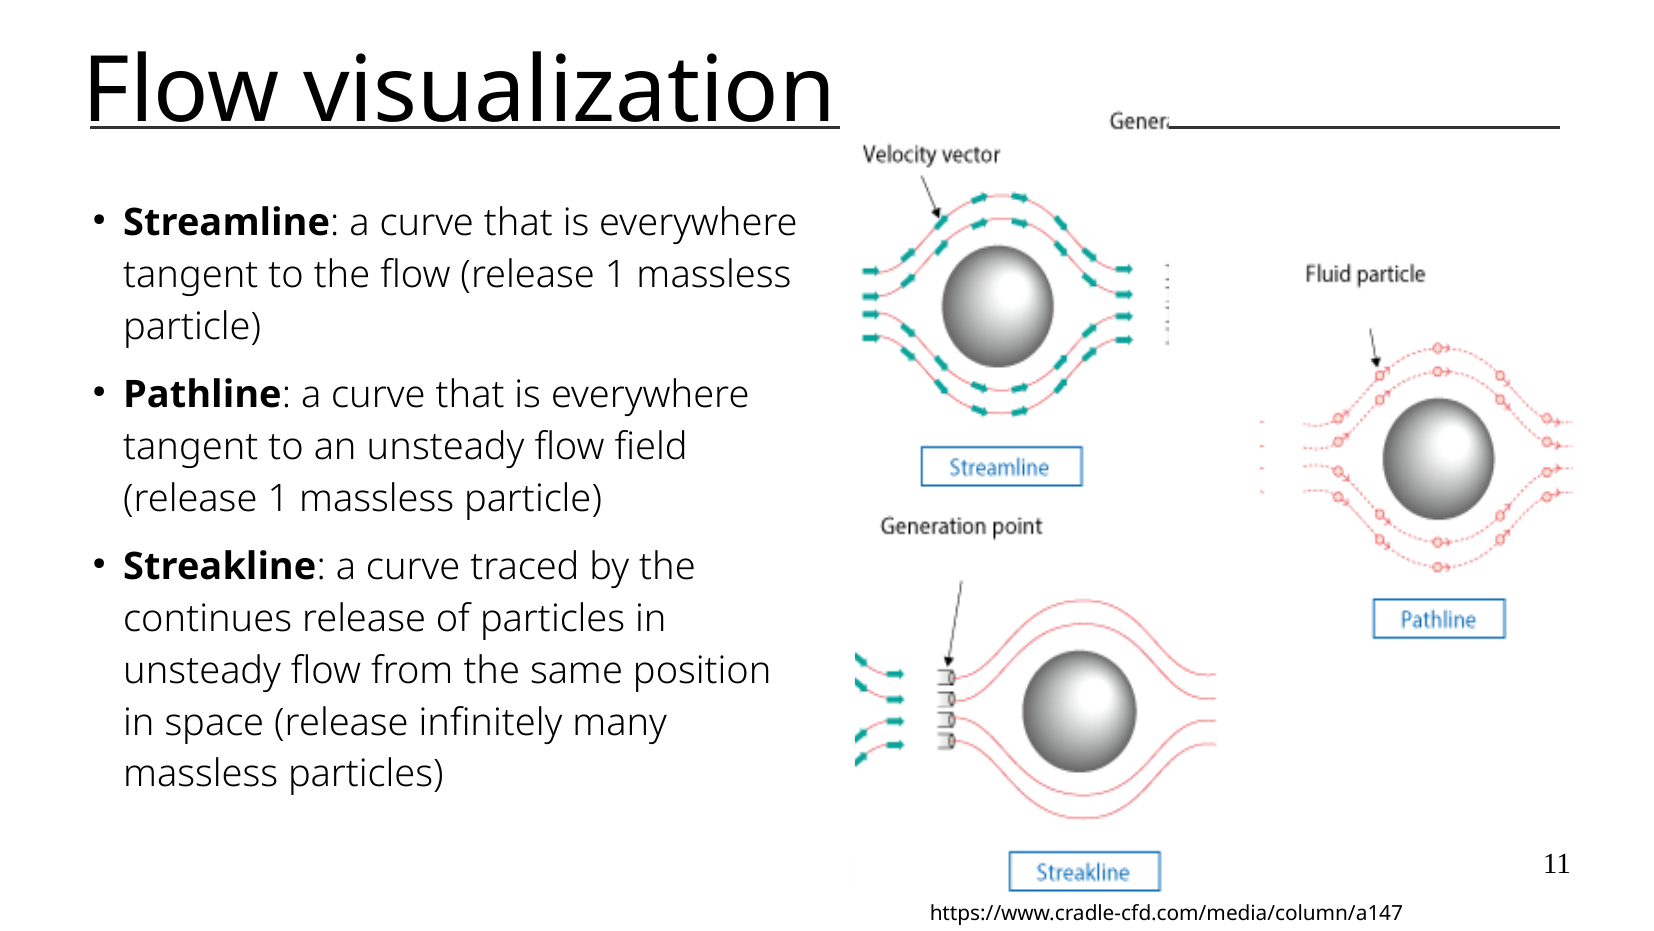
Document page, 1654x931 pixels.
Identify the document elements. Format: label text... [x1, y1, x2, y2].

text_box https://www.cradle-cfd.com/media/column/a147 [915, 890, 1442, 931]
title Flow visualization [82, 32, 1571, 140]
picture [1259, 240, 1590, 646]
list Streamline: a curve that is everywhere tangent to the flow (release 1 massless particle) Pathline: a curve that is everywhere tangent to an unsteady flow field (release 1 massless particle) Streakline: a curve traced by the continues release of particles in unsteady flow from the same position in space (release infinitely many massless particles) [82, 195, 811, 811]
picture [840, 87, 1245, 902]
